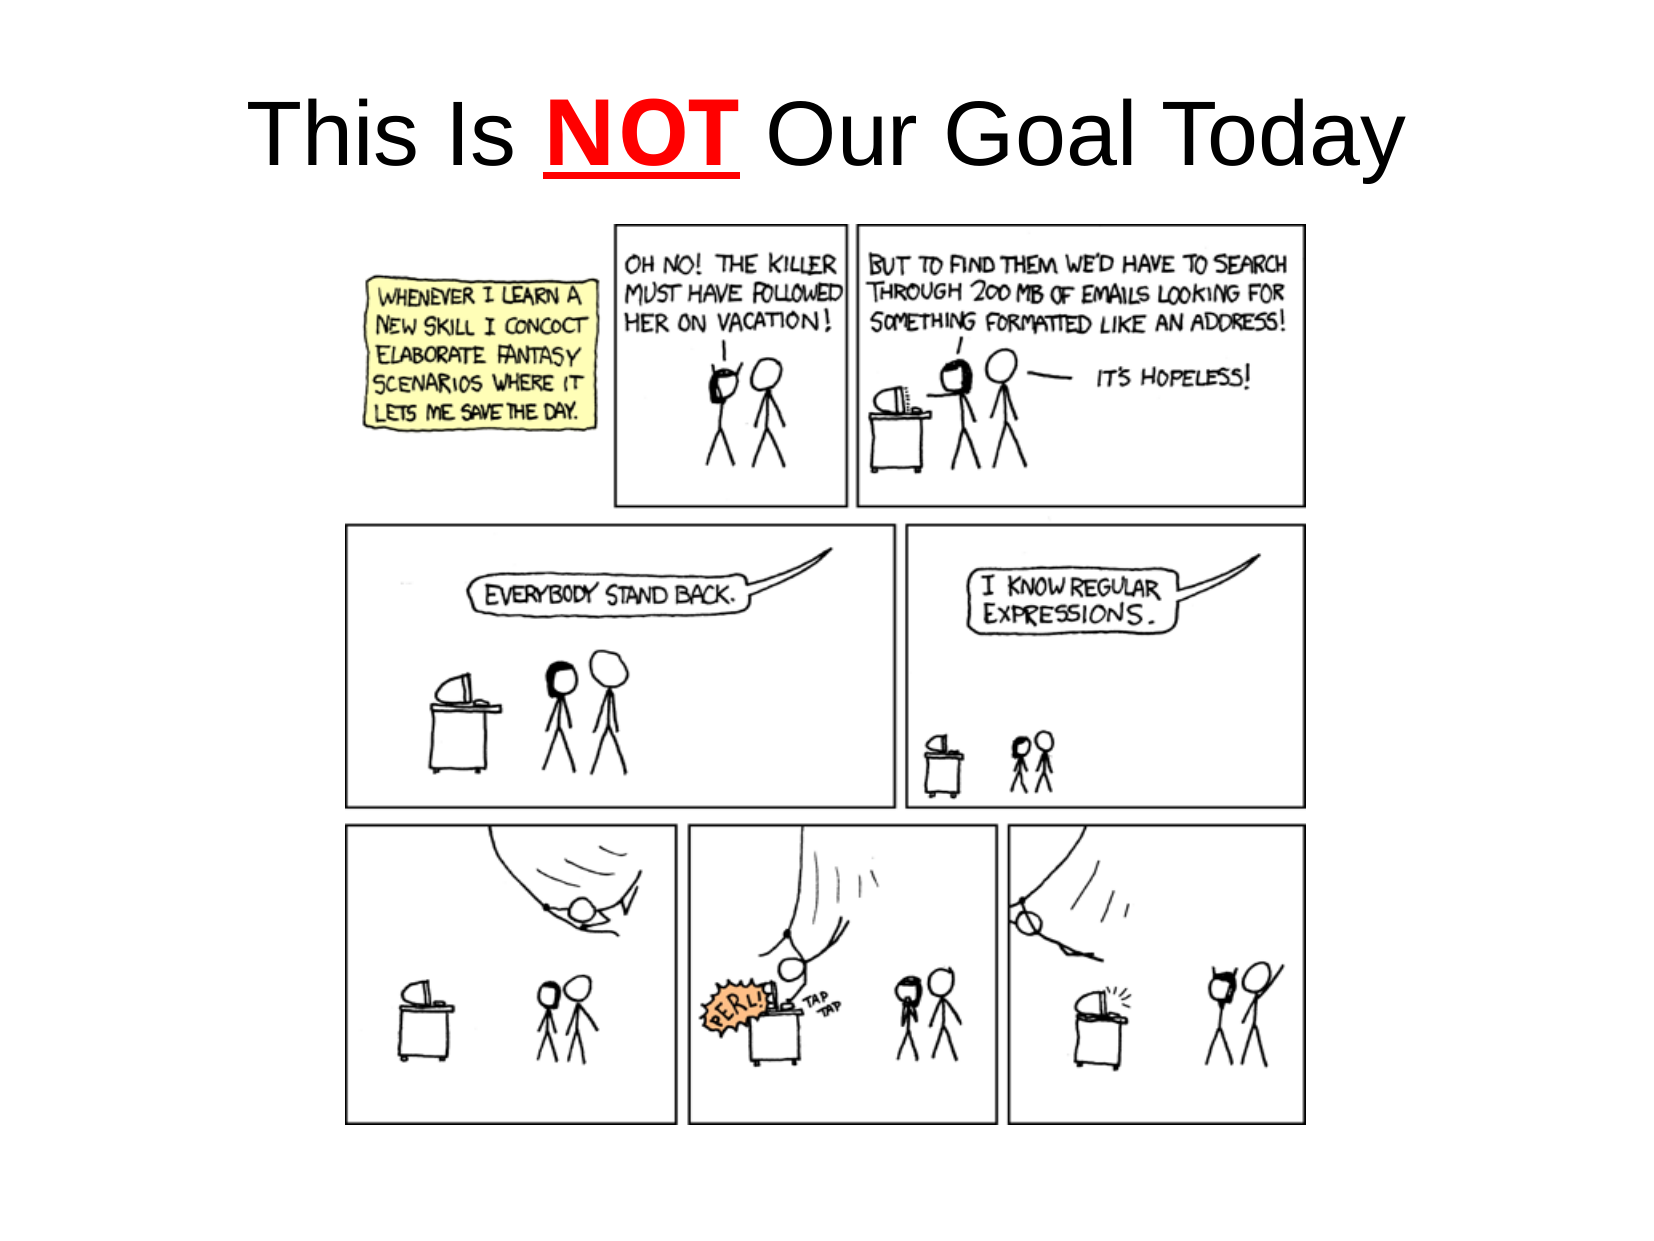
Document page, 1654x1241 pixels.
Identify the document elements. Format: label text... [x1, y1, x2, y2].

picture [345, 224, 1306, 1126]
title This Is NOT Our Goal Today [82, 49, 1571, 211]
